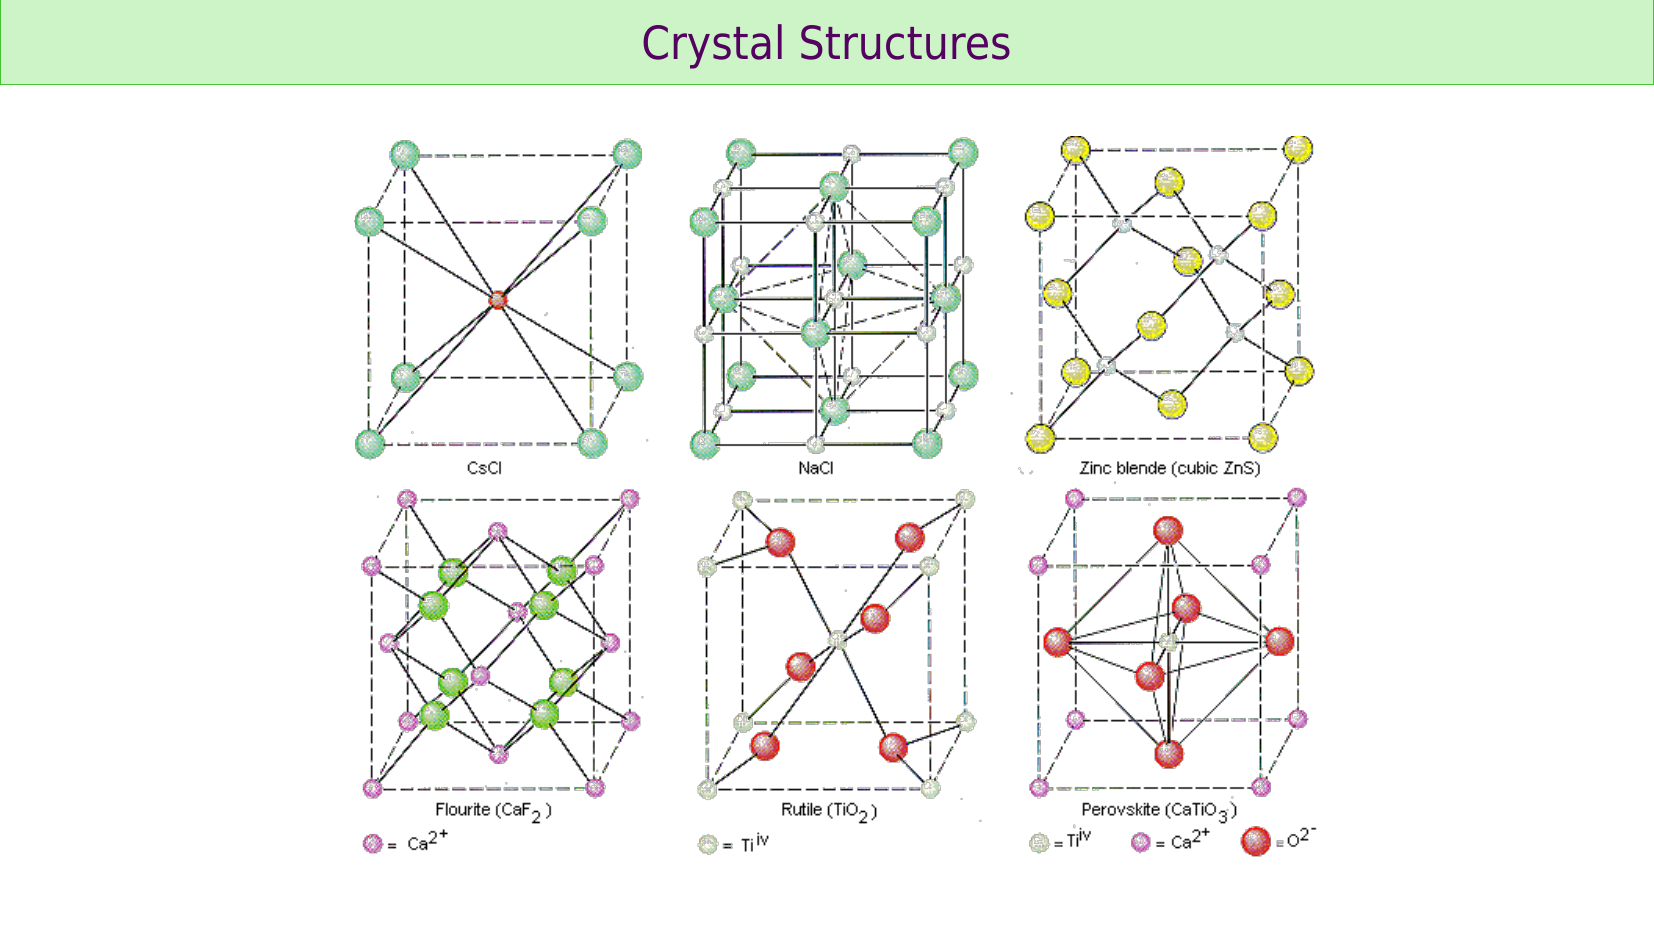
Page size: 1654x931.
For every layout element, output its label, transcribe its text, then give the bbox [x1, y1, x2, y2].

text_box Crystal Structures [626, 9, 1027, 78]
text_box [0, 0, 1654, 85]
picture [354, 136, 1321, 858]
